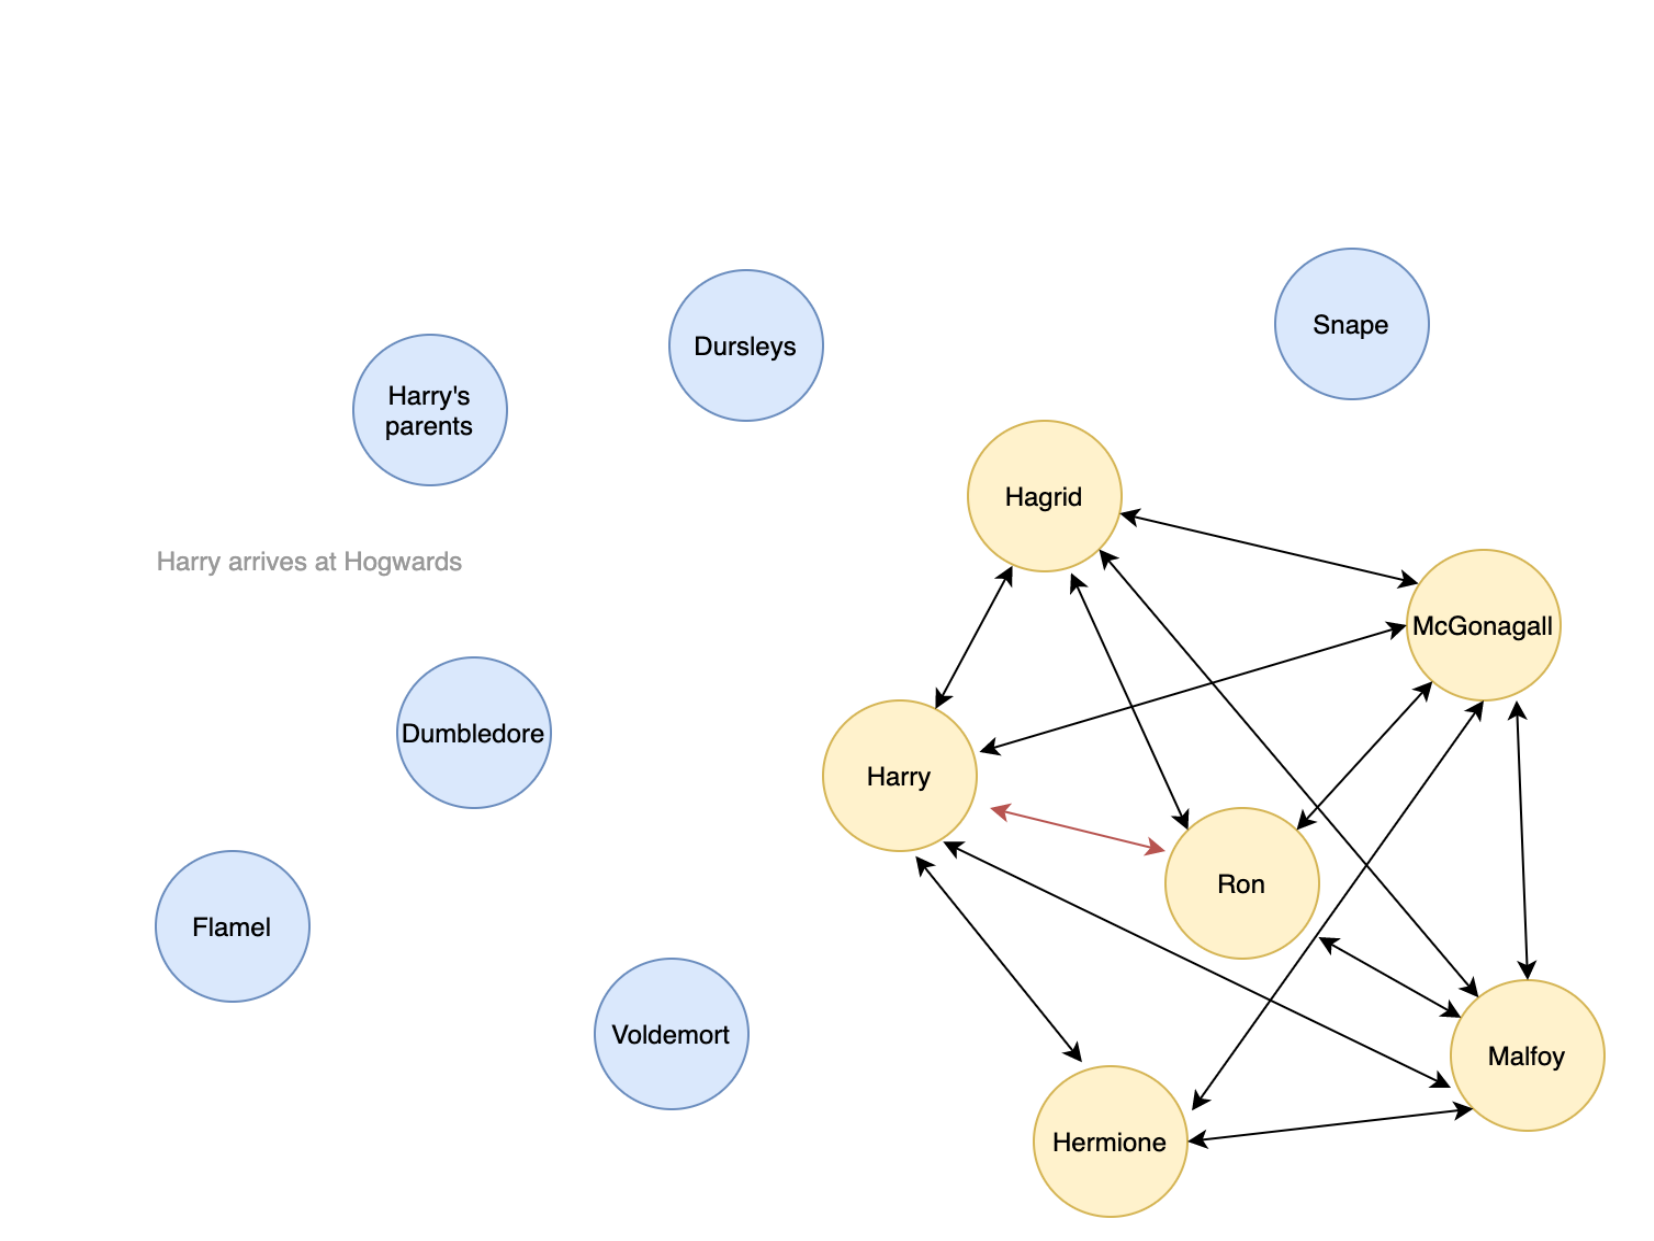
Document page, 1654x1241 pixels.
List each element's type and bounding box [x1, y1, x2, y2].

picture [135, 239, 1621, 1233]
